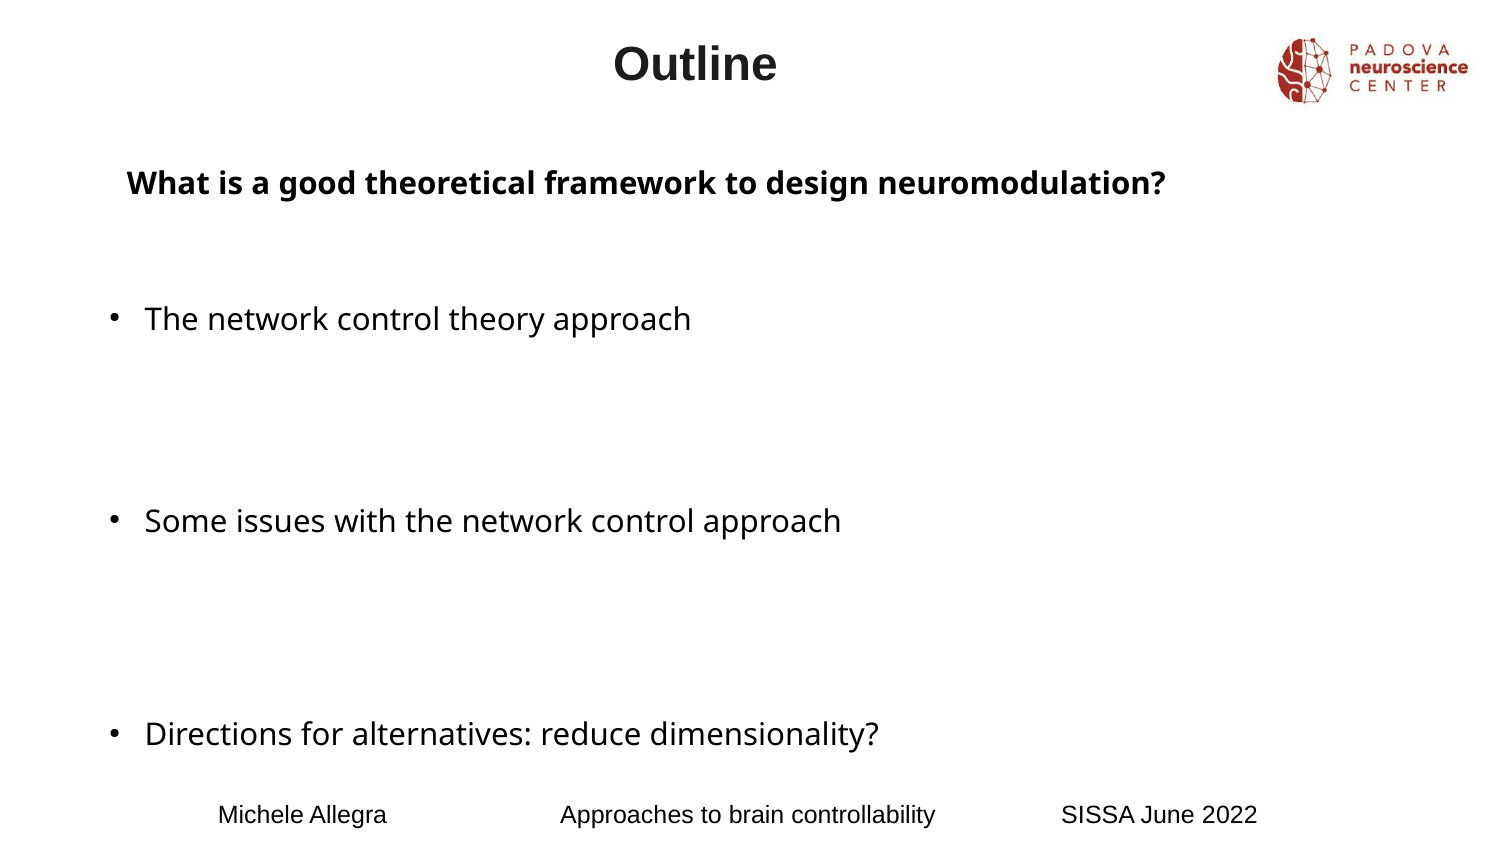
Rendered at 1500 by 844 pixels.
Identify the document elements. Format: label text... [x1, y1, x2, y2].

text_box What is a good theoretical framework to design neuromodulation? [76, 153, 1365, 249]
text_box Michele Allegra Approaches to brain controllability SISSA June 2022 [64, 788, 1415, 840]
picture [1268, 10, 1476, 123]
text_box Outline [15, 38, 1376, 141]
text_box The network control theory approach Some issues with the network control approach Directions for alternatives: reduce dimensionality? [94, 289, 1335, 732]
